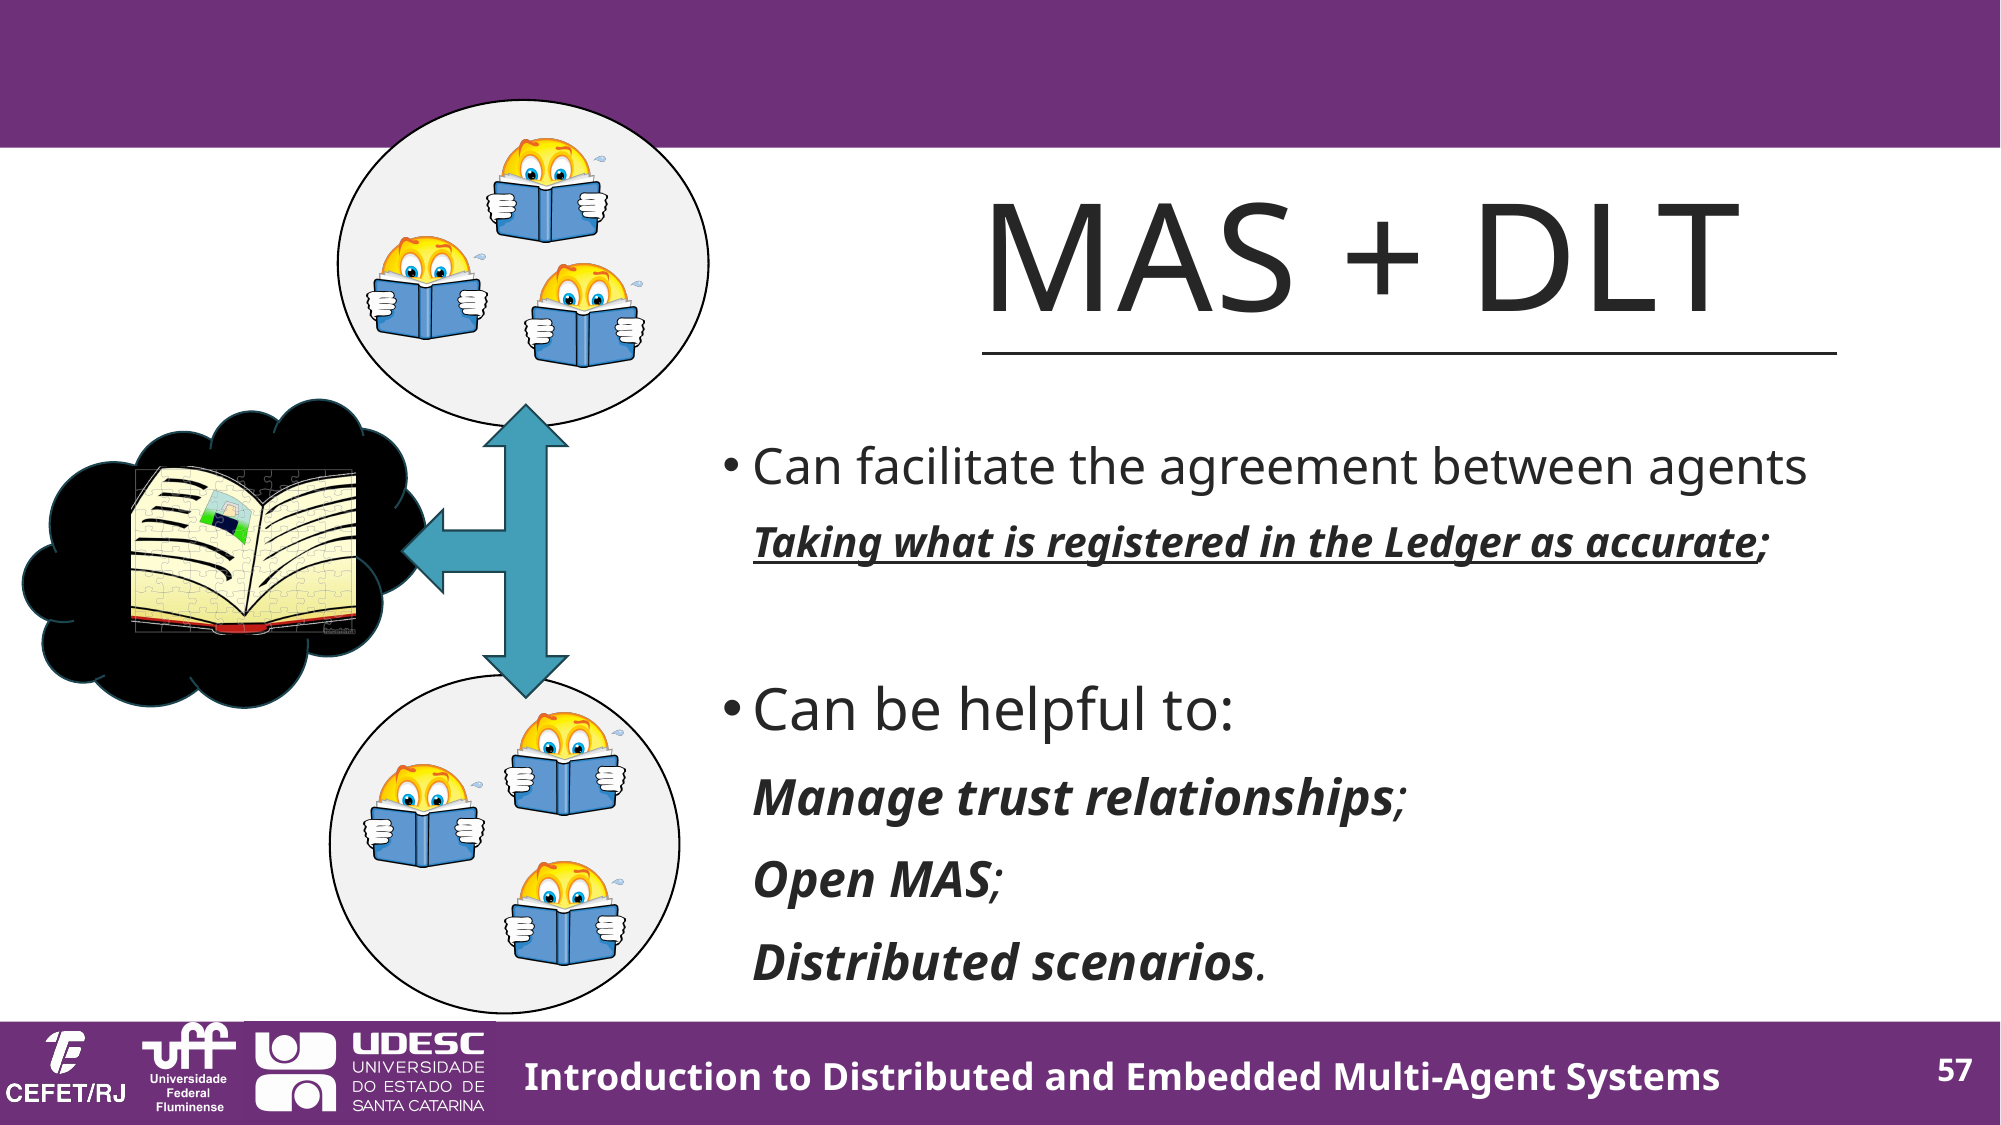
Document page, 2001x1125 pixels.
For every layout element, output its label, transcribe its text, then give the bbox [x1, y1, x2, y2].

picture [363, 764, 485, 868]
picture [504, 861, 626, 966]
text_box [22, 99, 709, 1014]
picture [524, 263, 645, 368]
picture [366, 138, 608, 340]
picture [504, 712, 626, 816]
picture [141, 1021, 237, 1117]
picture [131, 466, 356, 635]
picture [6, 1009, 125, 1125]
title MAS + DLT [964, 174, 1838, 297]
picture [244, 1021, 496, 1123]
text_box Can facilitate the agreement between agents Taking what is registered in the Ledger as accurate; Can be helpful to: Manage trust relationships; Open MAS; Distributed scenarios. [707, 420, 1837, 959]
